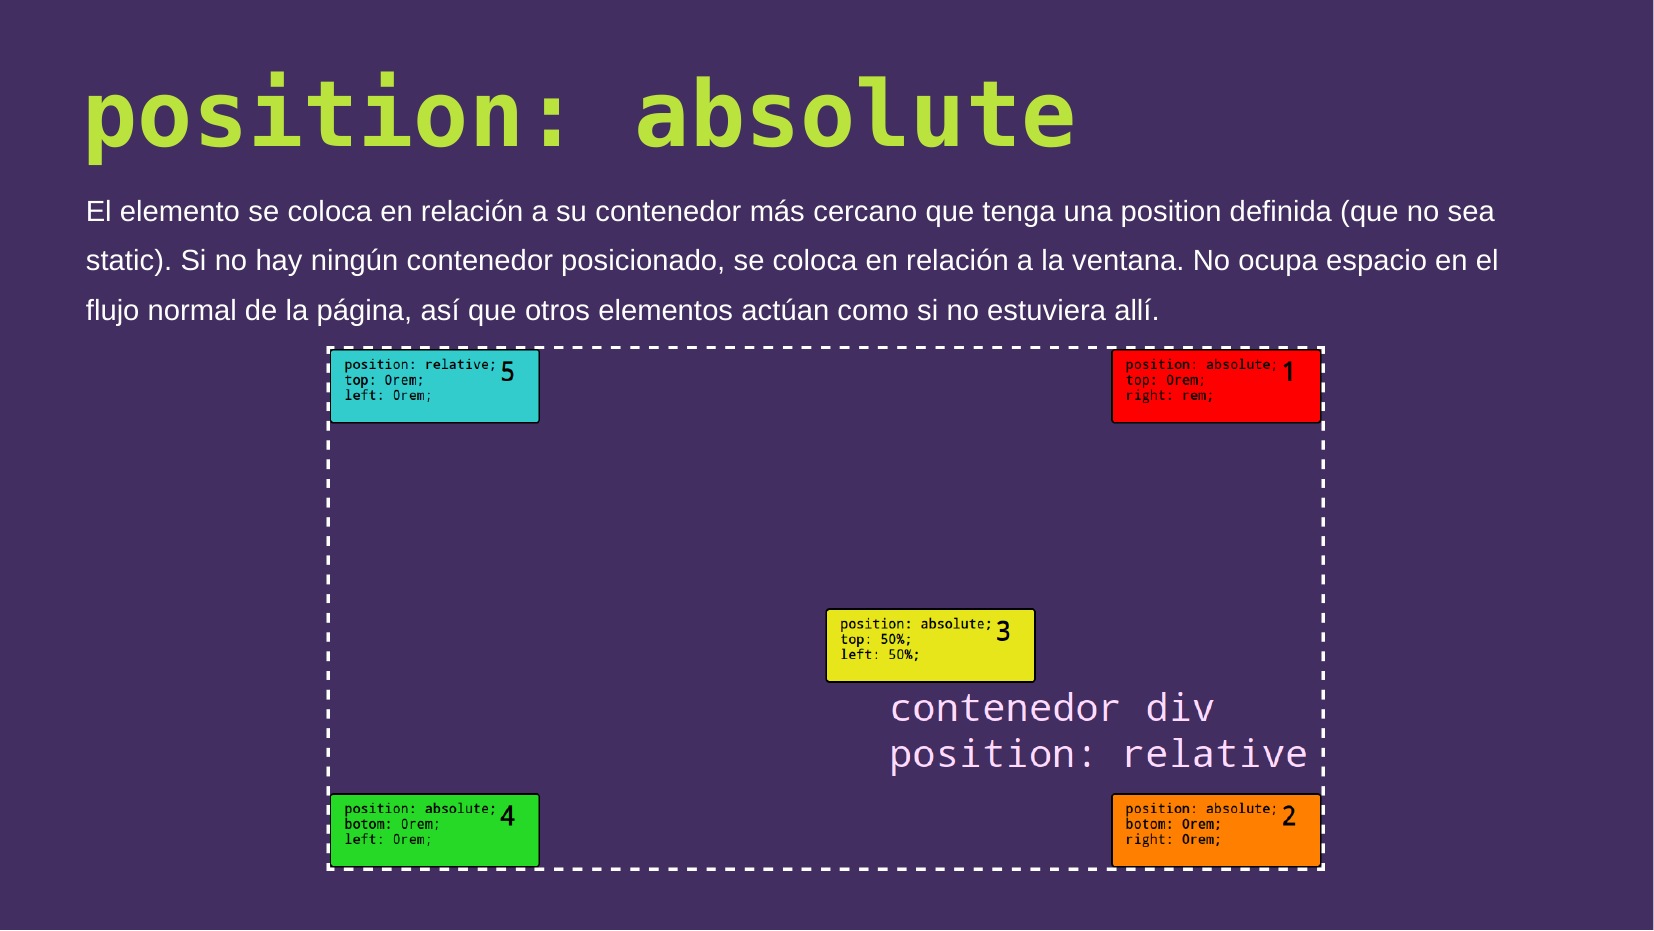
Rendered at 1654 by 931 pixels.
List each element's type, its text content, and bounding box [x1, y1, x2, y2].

title position: absolute [82, 37, 1571, 193]
picture [318, 351, 1334, 885]
text_box El elemento se coloca en relación a su contenedor más cercano que tenga una position definida (que no sea static). Si no hay ningún contenedor posicionado, se coloca en relación a la ventana. No ocupa espacio en el flujo normal de la página, así que otros elementos actúan como si no estuviera allí. [85, 178, 1515, 351]
